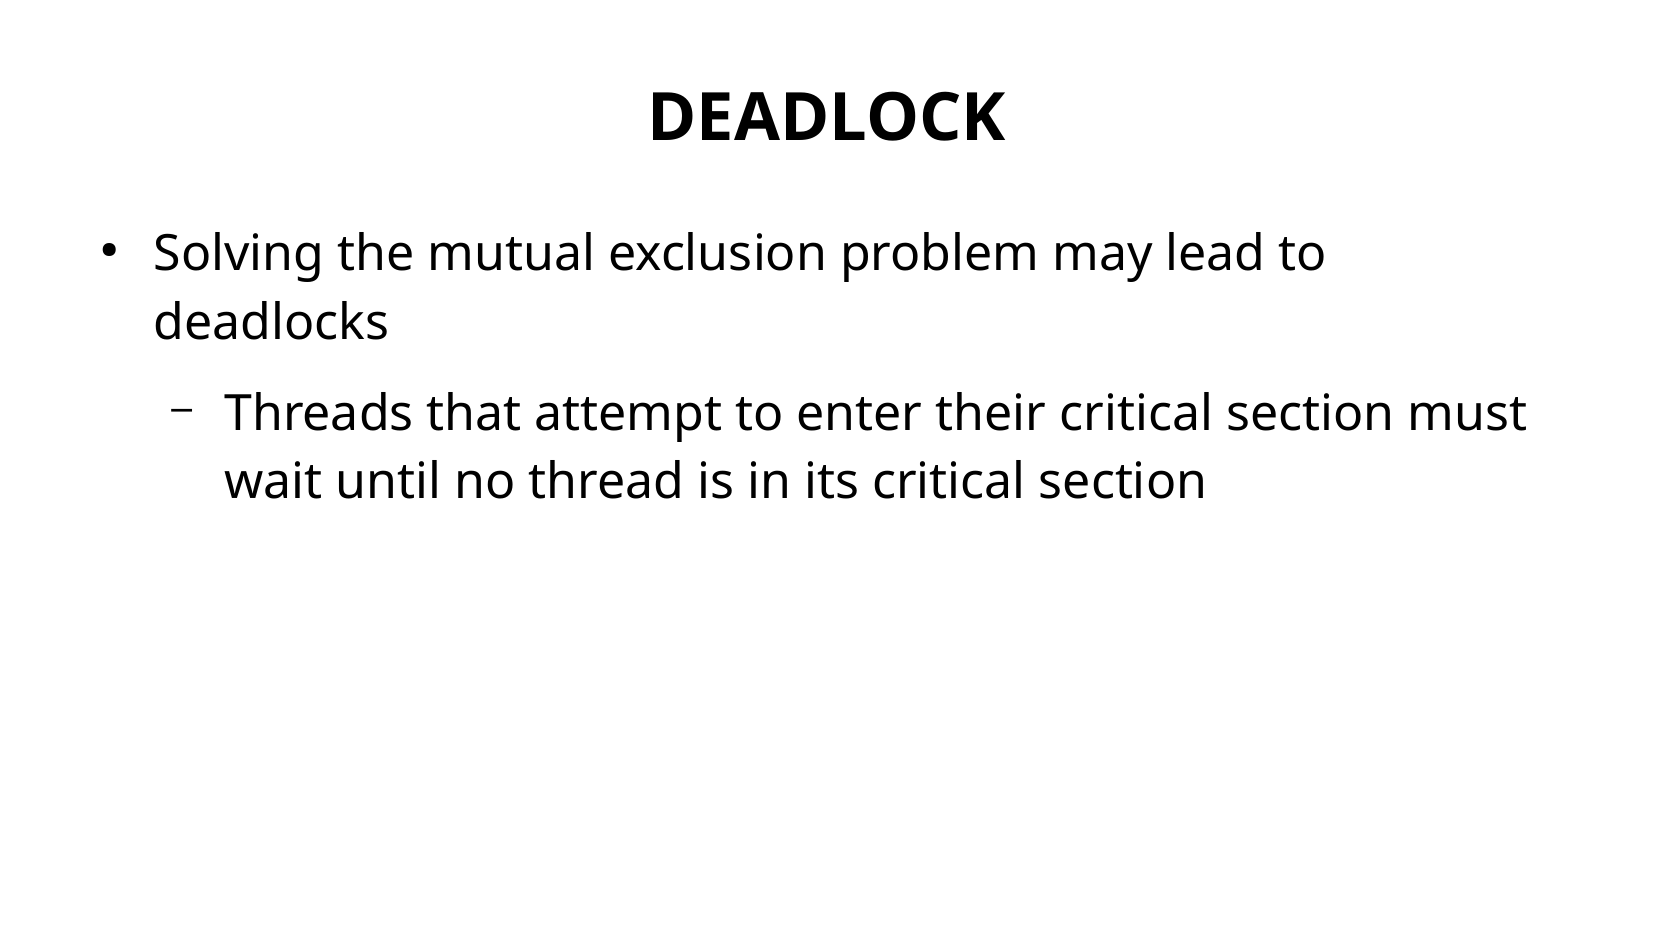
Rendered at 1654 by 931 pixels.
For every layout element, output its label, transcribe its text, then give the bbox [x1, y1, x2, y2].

list Solving the mutual exclusion problem may lead to deadlocks Threads that attempt to enter their critical section must wait until no thread is in its critical section [82, 217, 1571, 757]
title DEADLOCK [82, 36, 1571, 193]
